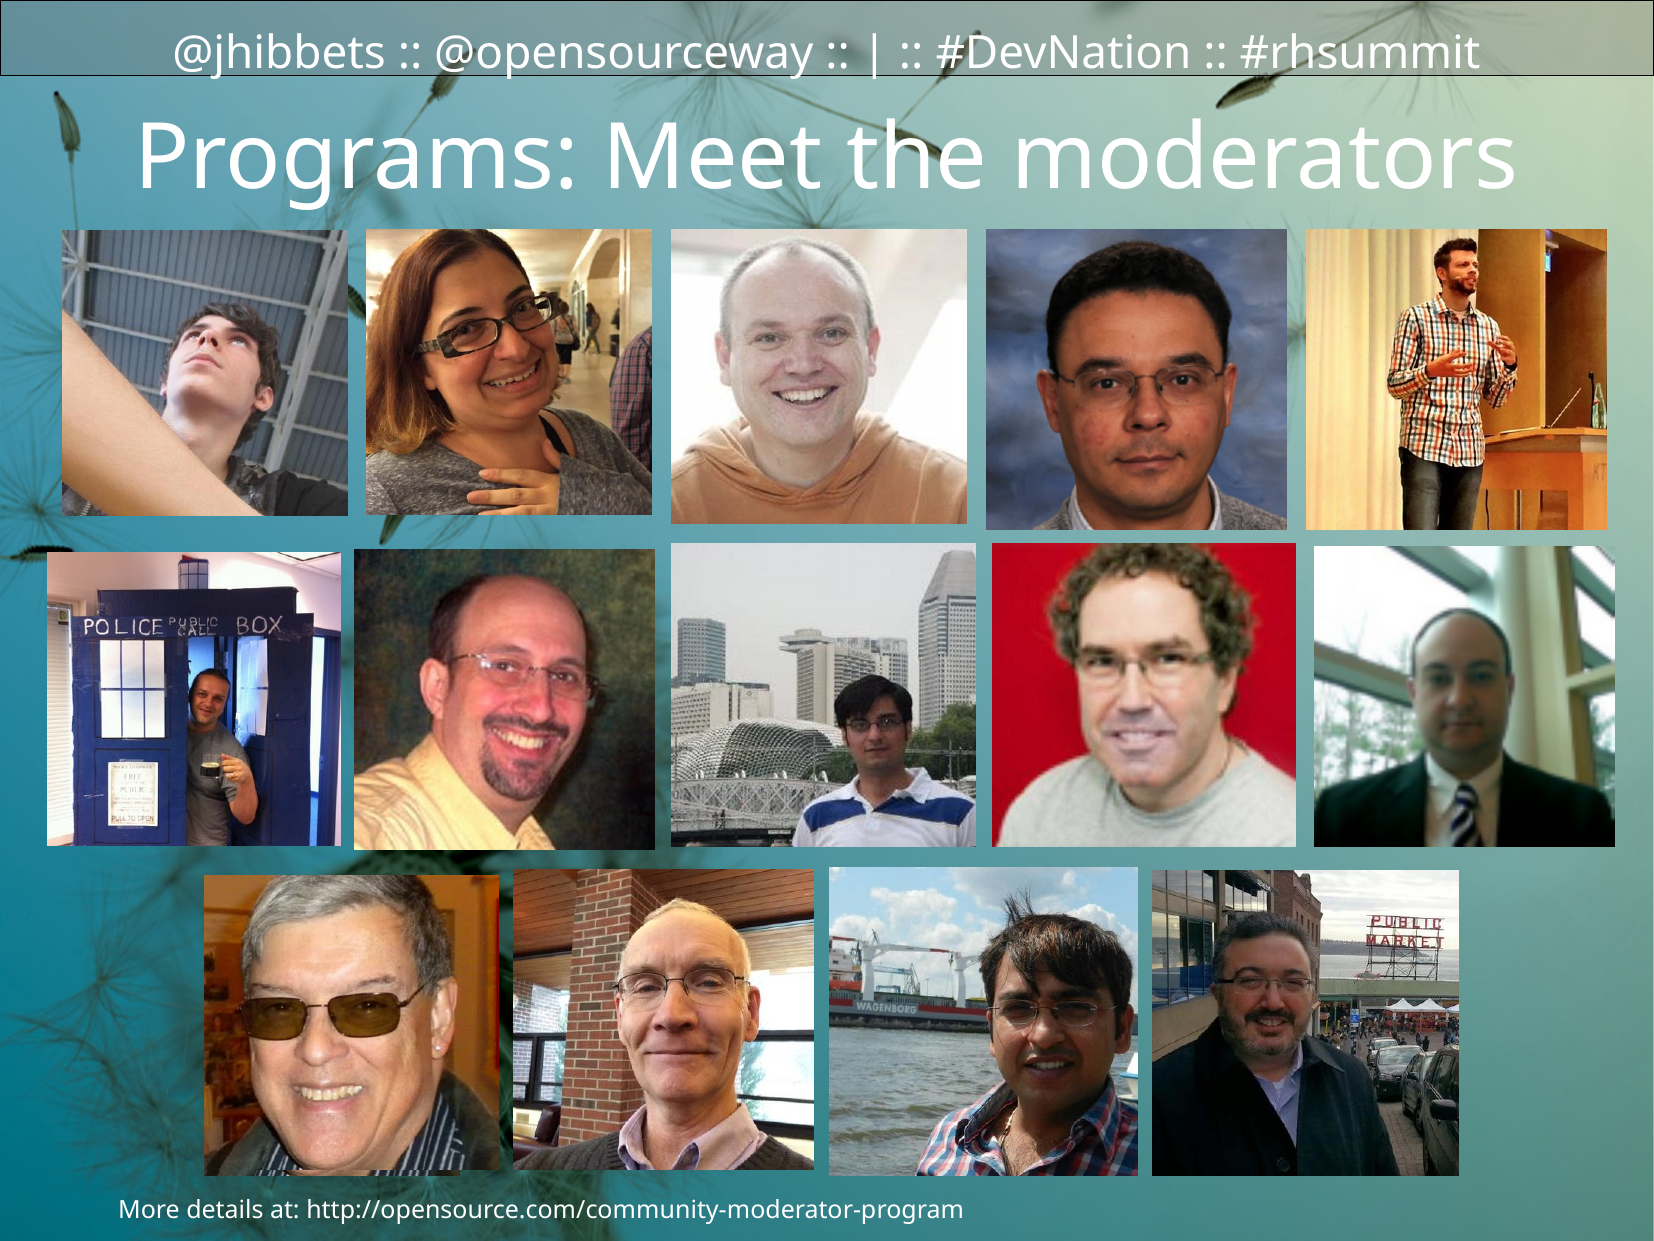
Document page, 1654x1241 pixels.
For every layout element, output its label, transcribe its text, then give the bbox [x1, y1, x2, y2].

title Programs: Meet the moderators [82, 49, 1571, 257]
text_box More details at: http://opensource.com/community-moderator-program [103, 1184, 987, 1224]
picture [0, 76, 1654, 1241]
